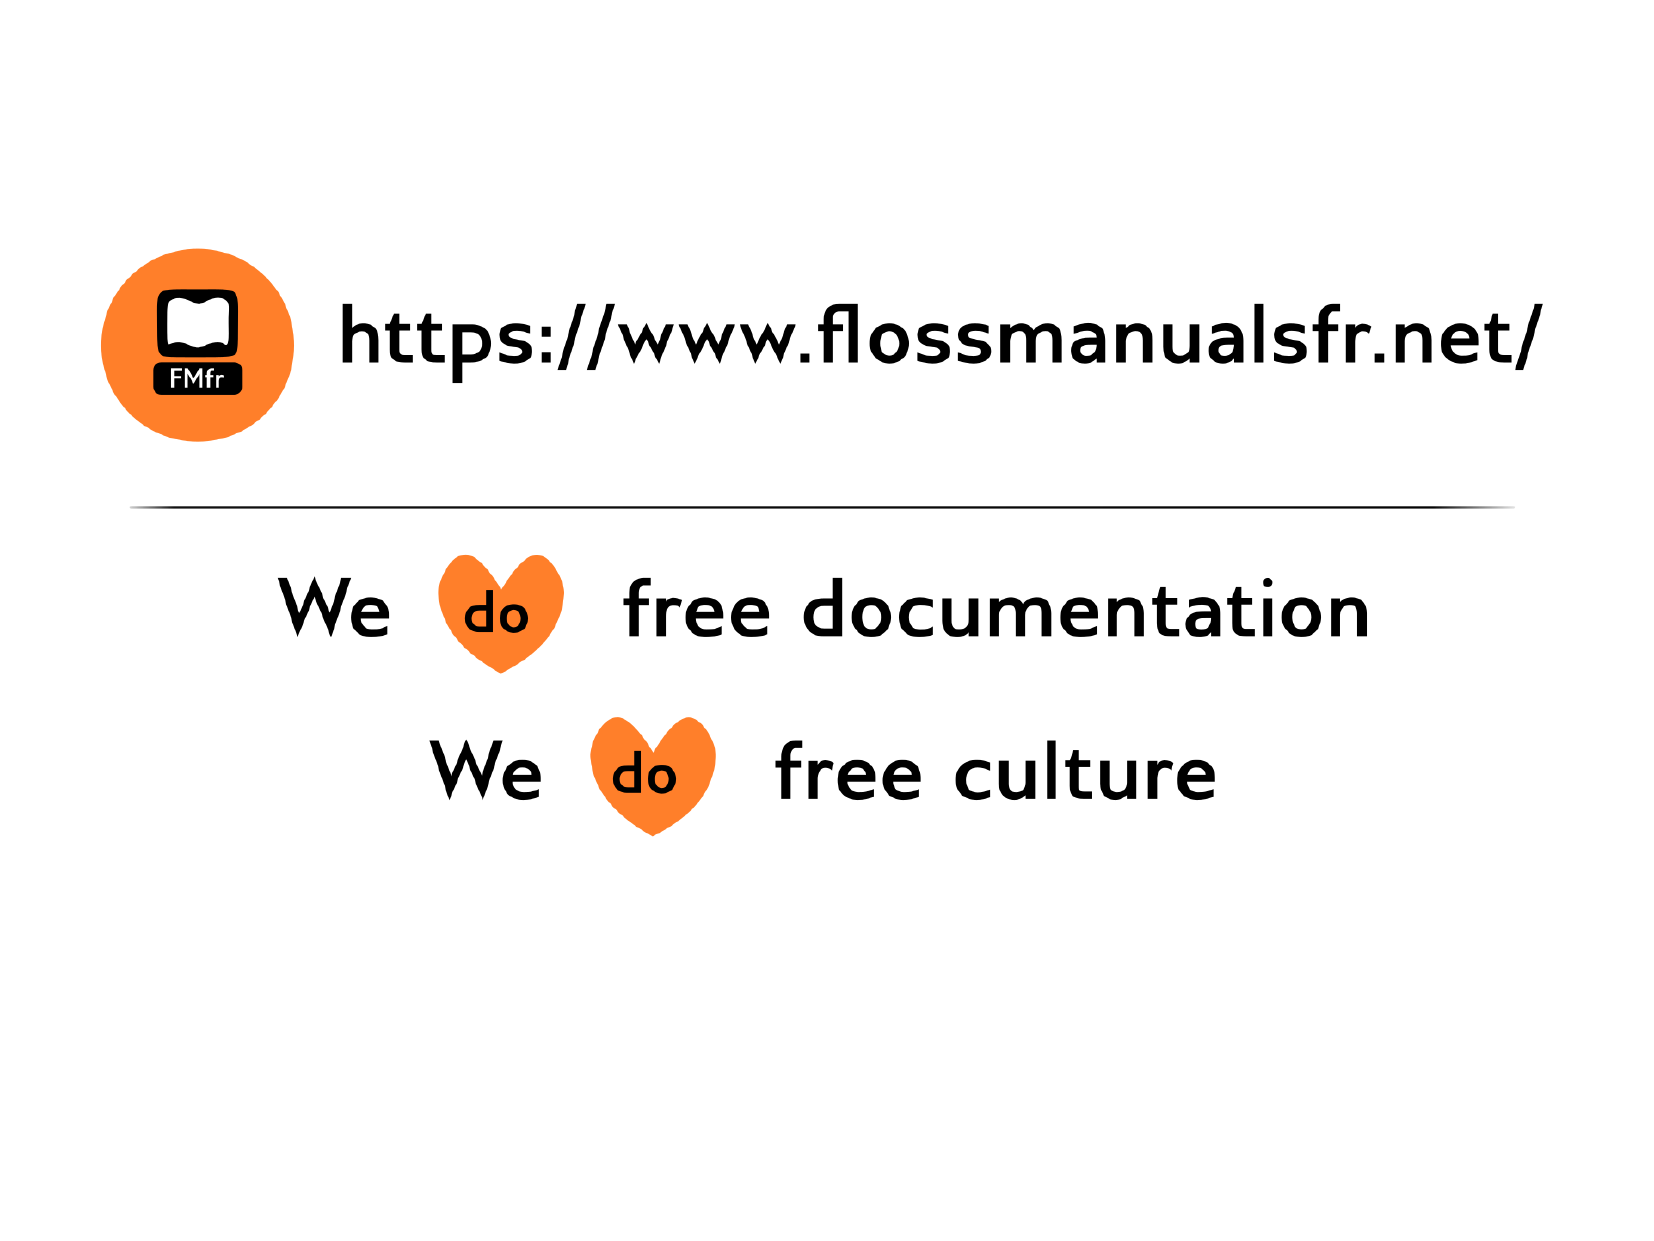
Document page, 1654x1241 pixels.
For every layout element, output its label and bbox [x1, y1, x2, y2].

picture [0, 149, 1651, 1080]
